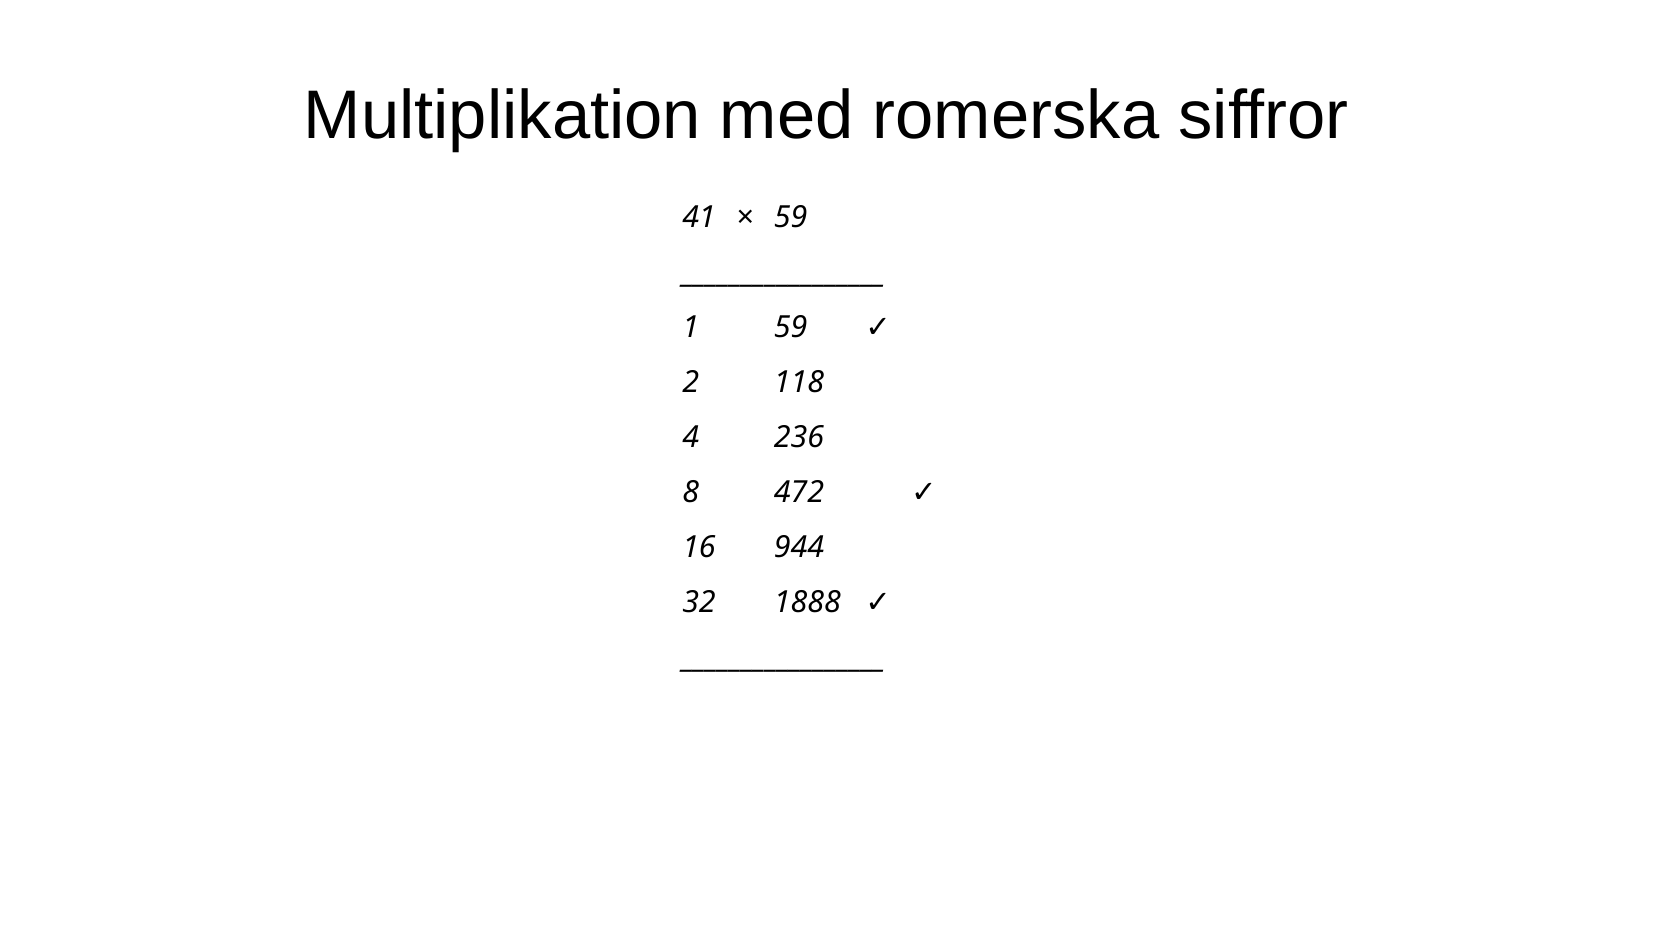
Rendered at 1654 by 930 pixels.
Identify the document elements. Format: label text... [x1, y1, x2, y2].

title Multiplikation med romerska siffror [82, 36, 1571, 193]
list 41 × 59 _________________ 1 59 ✓ 2 118 4 236 8 472 ✓ 16 944 32 1888 ✓ _________________ [639, 195, 1014, 735]
